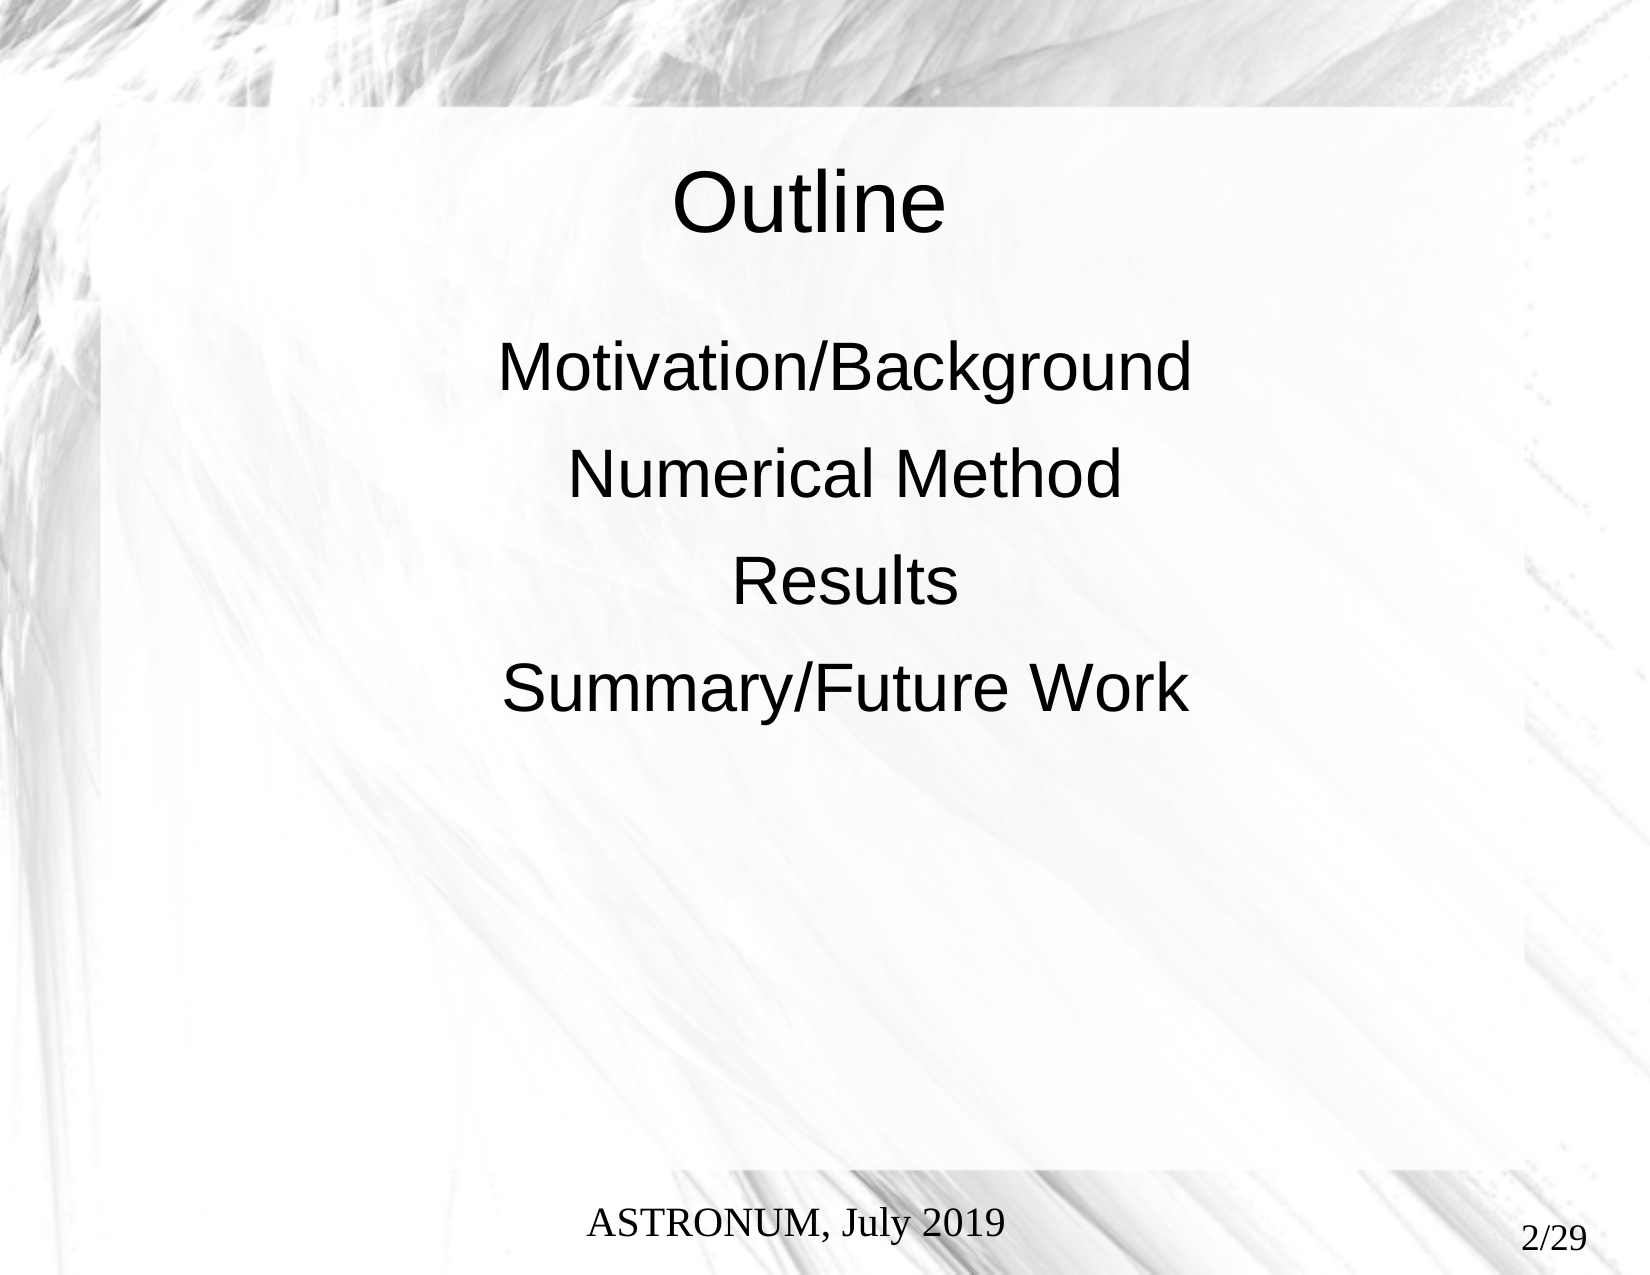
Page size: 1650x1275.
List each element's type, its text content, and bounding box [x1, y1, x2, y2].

picture [0, 0, 1650, 1275]
list Motivation/Background Numerical Method Results Summary/Future Work [105, 328, 1516, 972]
title Outline [117, 115, 1503, 288]
